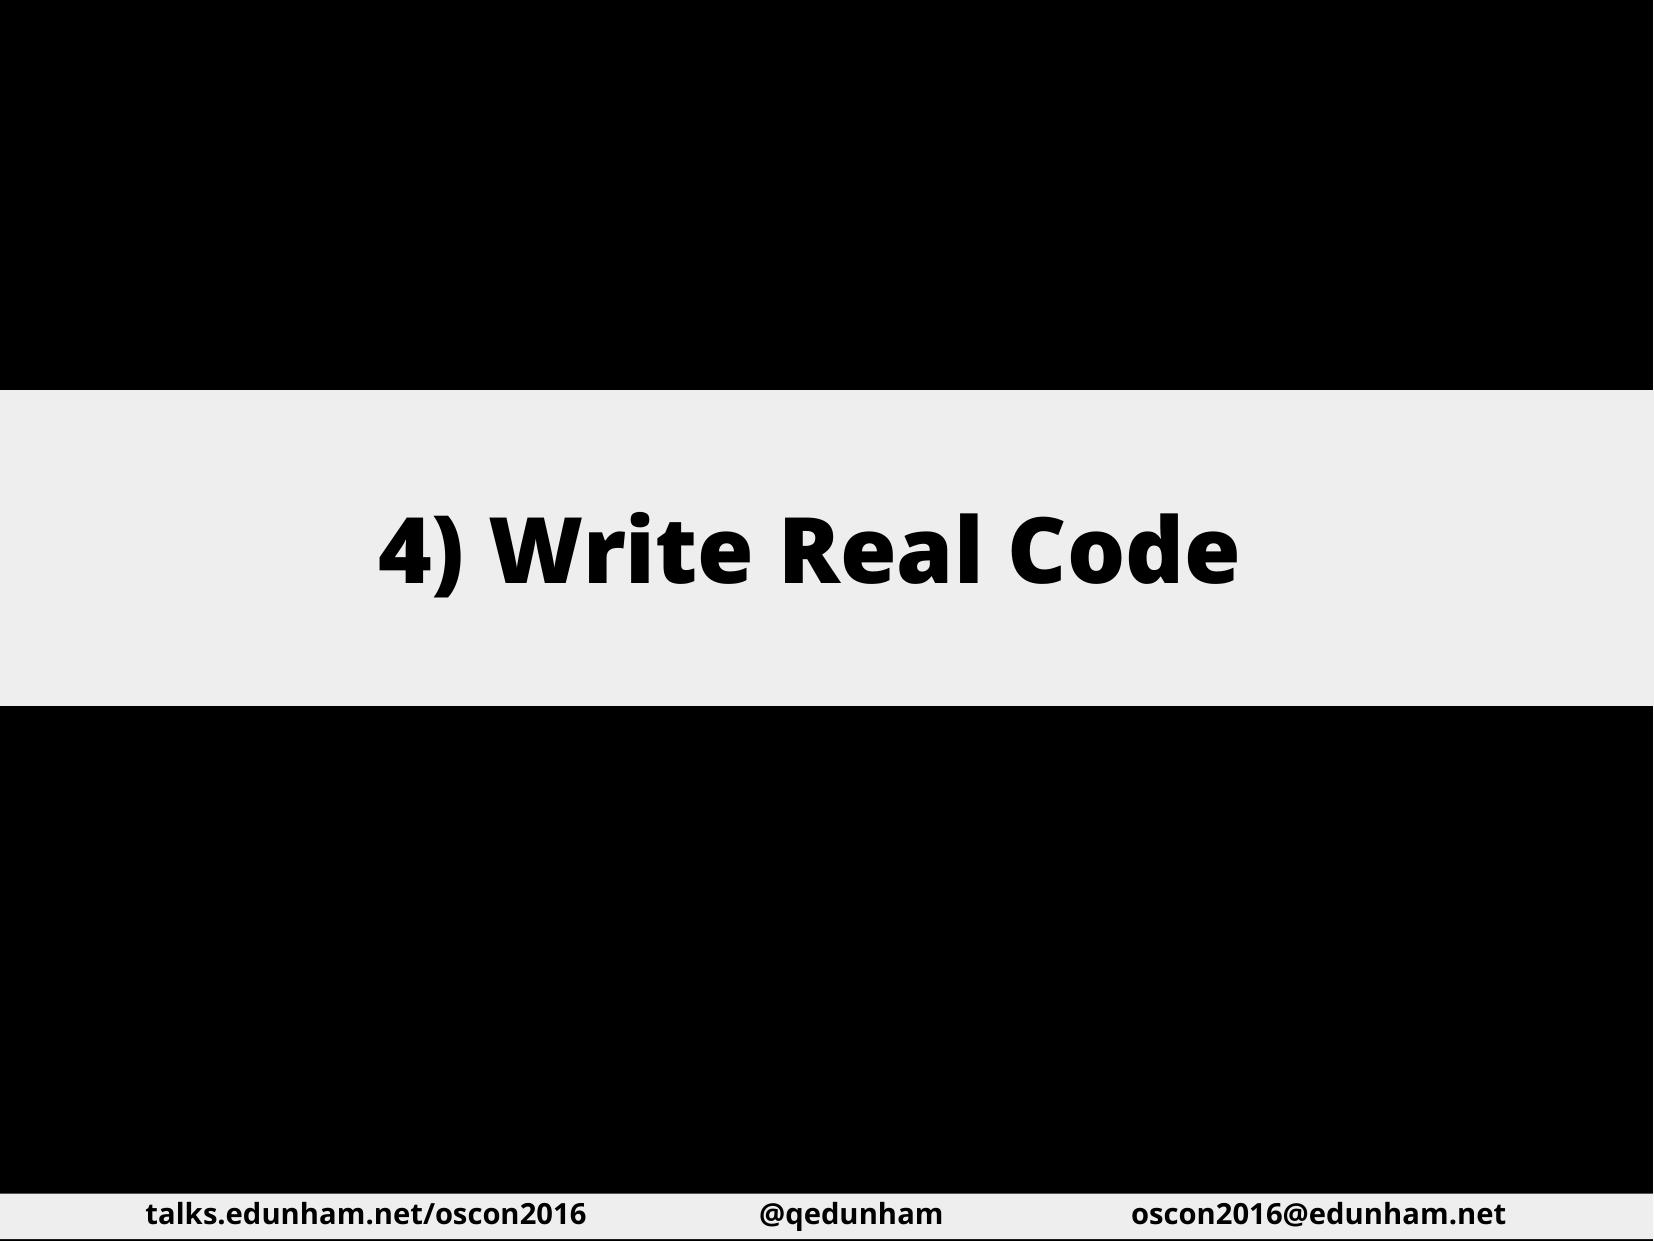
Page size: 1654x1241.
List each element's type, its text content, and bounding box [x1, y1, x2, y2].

title 4) Write Real Code [0, 390, 1621, 706]
